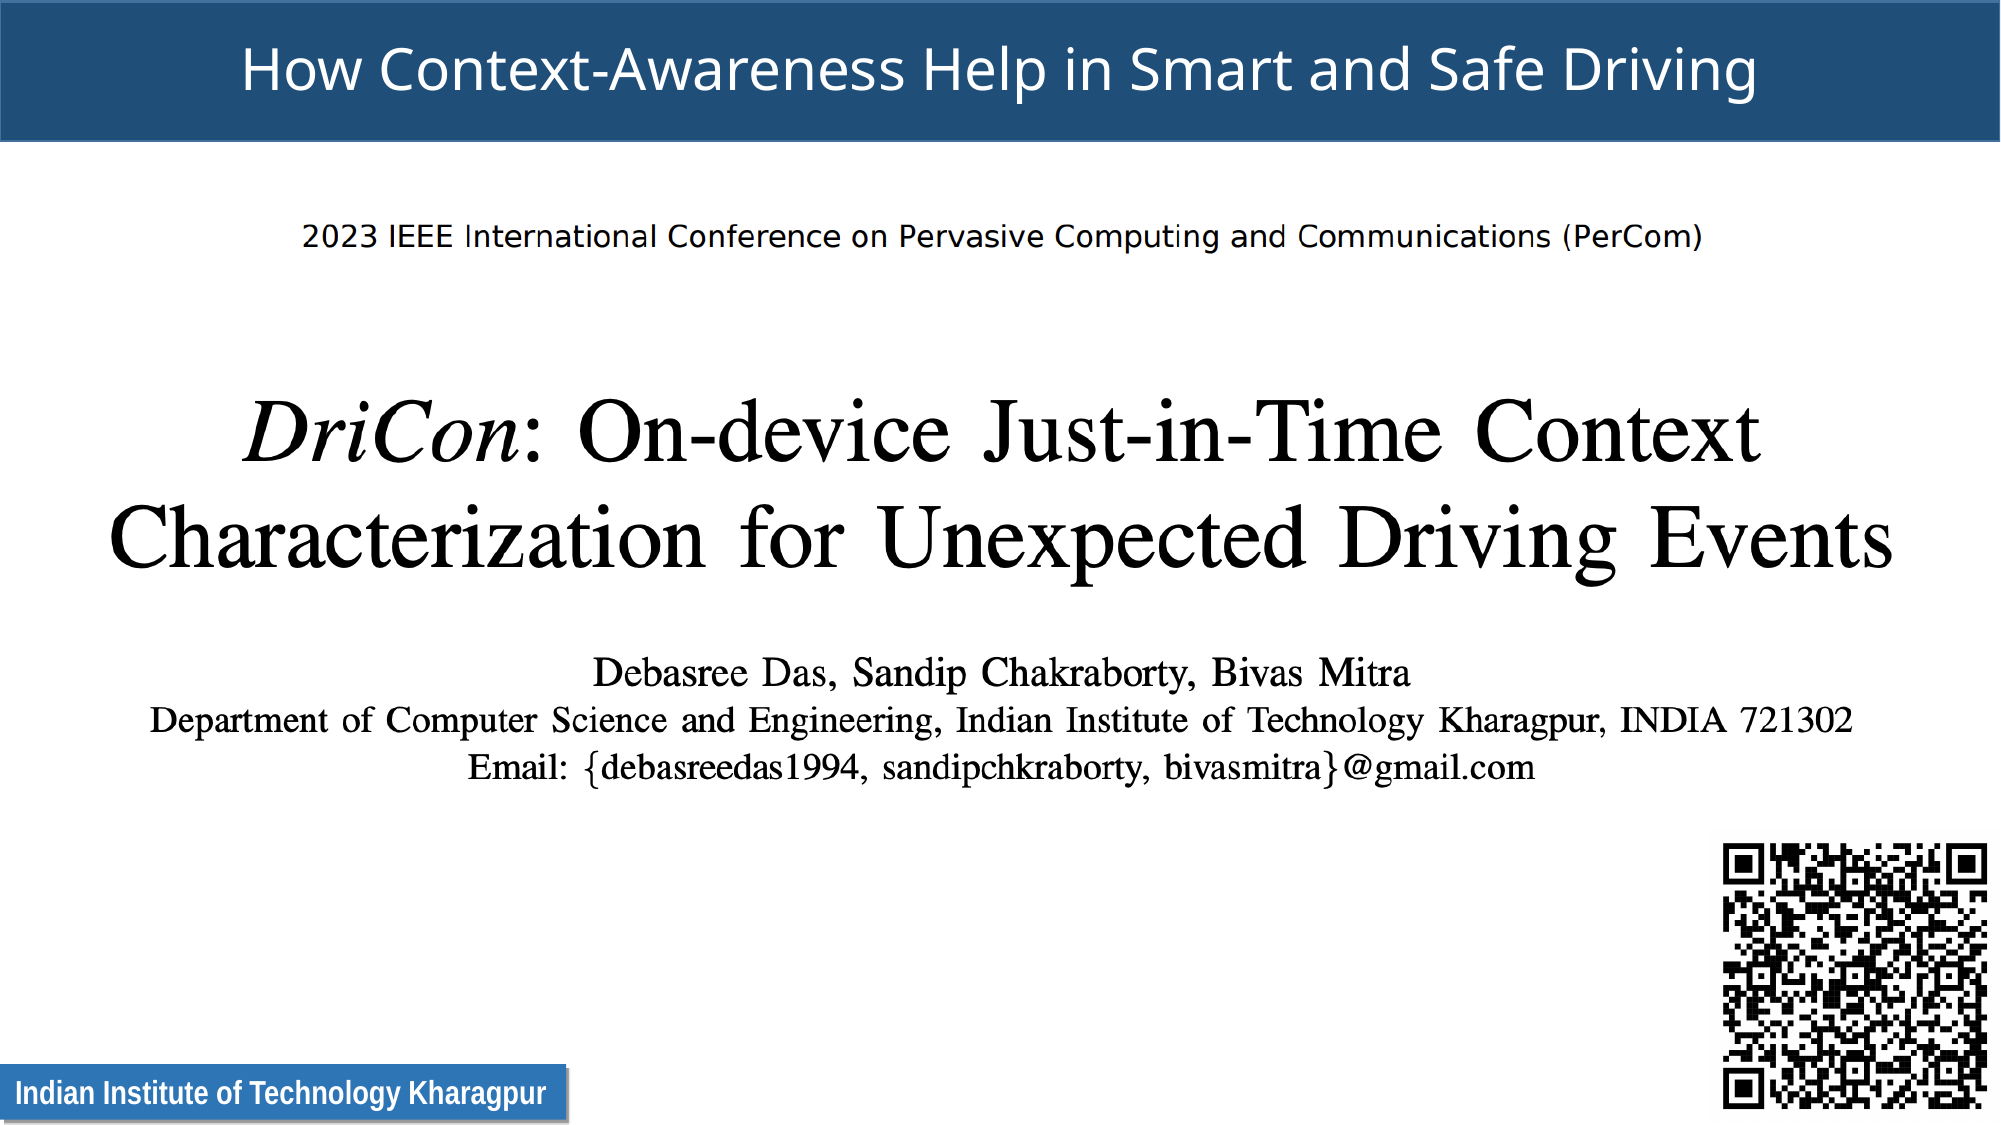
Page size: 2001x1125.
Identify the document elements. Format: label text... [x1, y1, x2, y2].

title How Context-Awareness Help in Smart and Safe Driving [0, 1, 2000, 141]
picture [60, 207, 2000, 1123]
